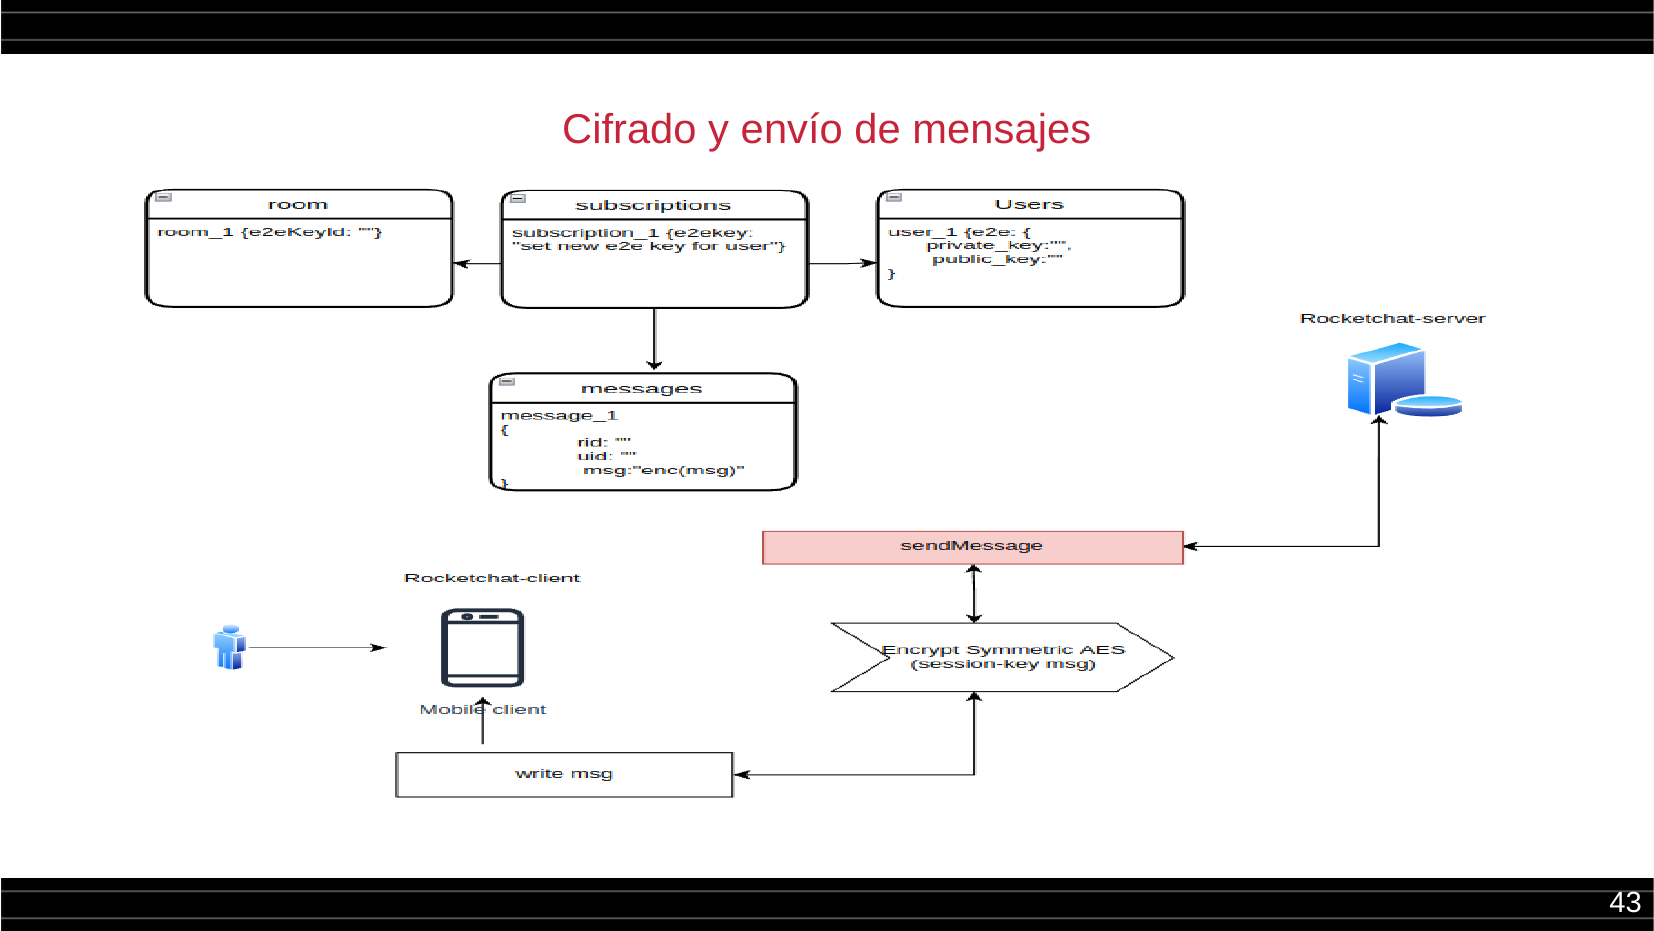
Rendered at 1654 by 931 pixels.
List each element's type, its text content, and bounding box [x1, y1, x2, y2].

picture [1, 878, 1654, 931]
title Cifrado y envío de mensajes [82, 92, 1571, 166]
picture [94, 177, 1548, 863]
picture [1, 0, 1654, 54]
